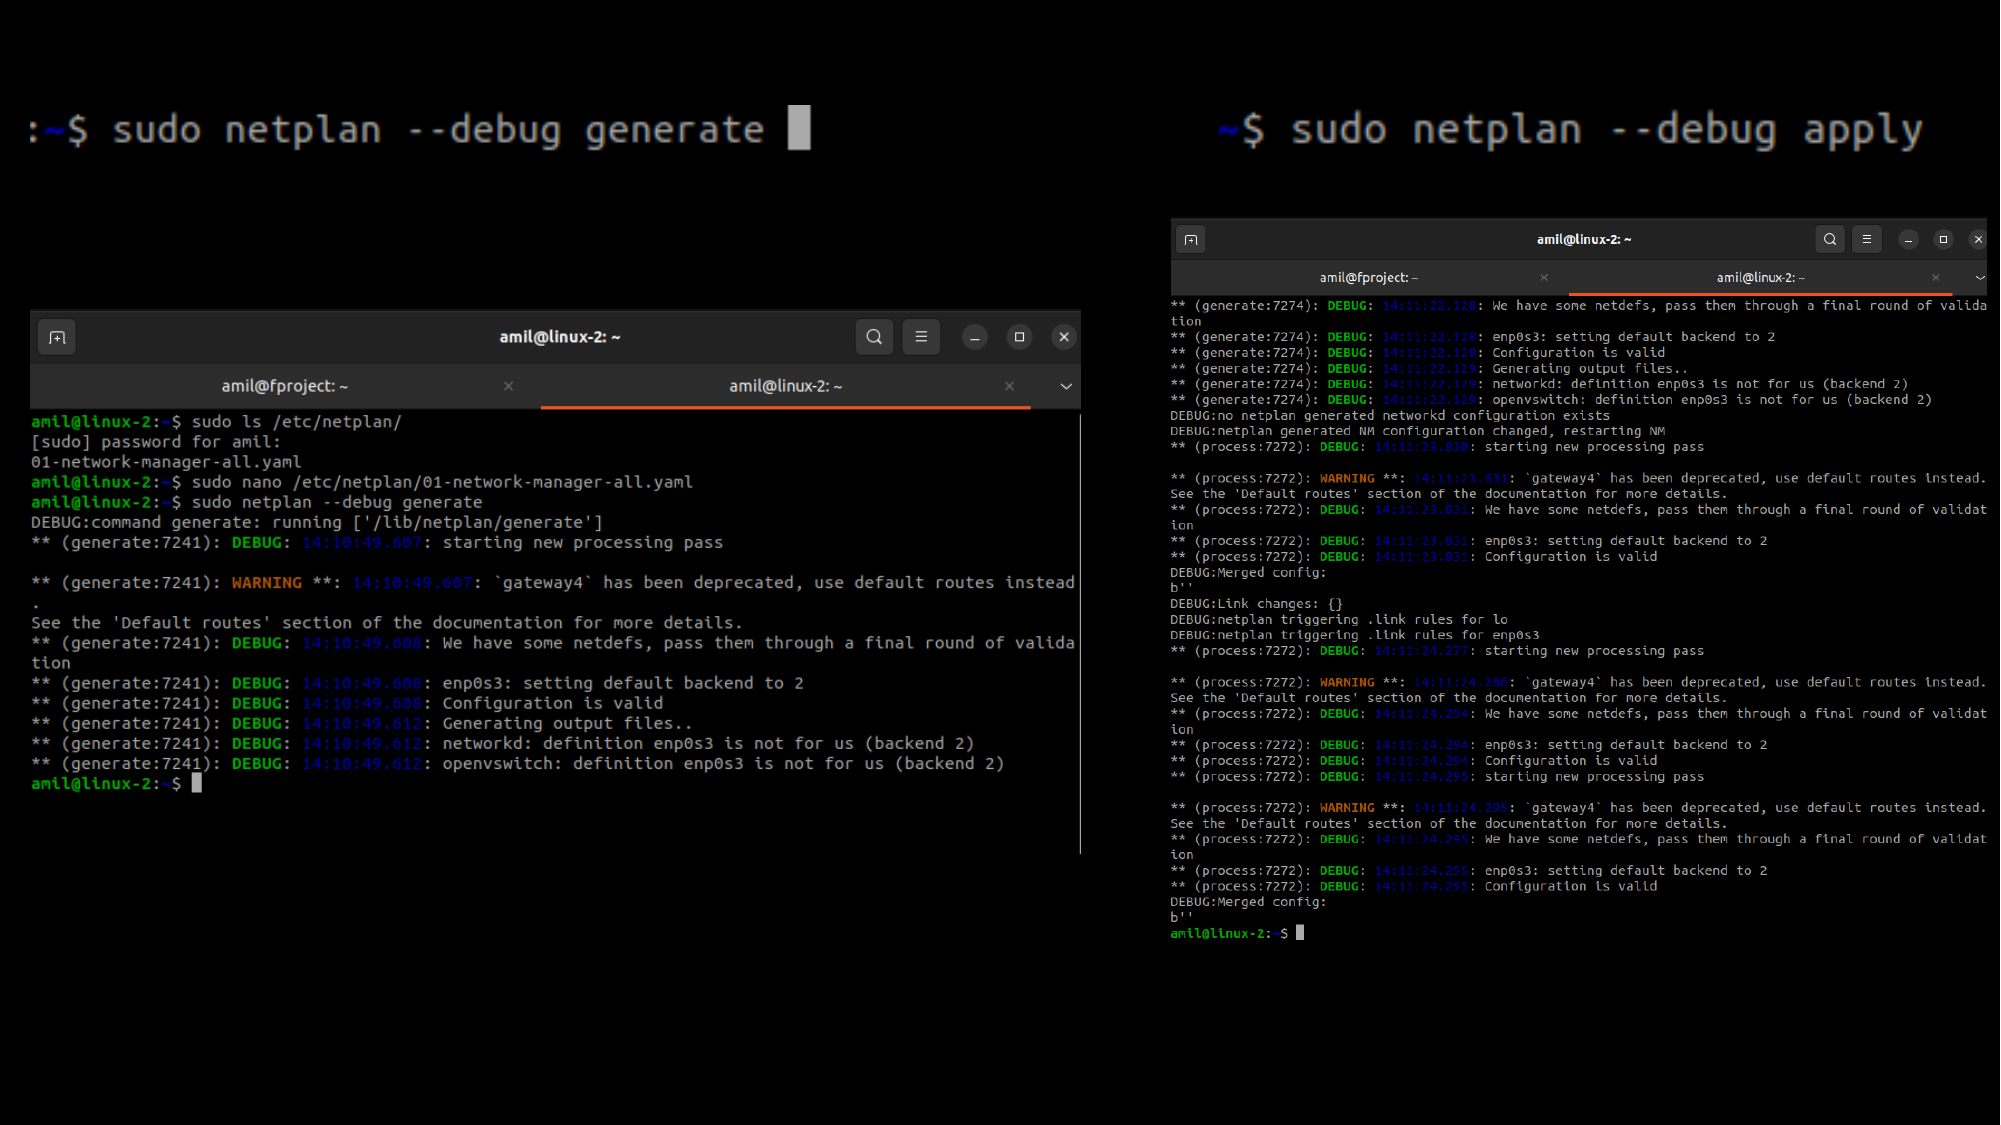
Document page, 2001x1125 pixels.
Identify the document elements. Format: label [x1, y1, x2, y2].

picture [30, 309, 1081, 854]
picture [30, 105, 924, 171]
picture [1218, 105, 1939, 155]
picture [1171, 217, 1987, 945]
